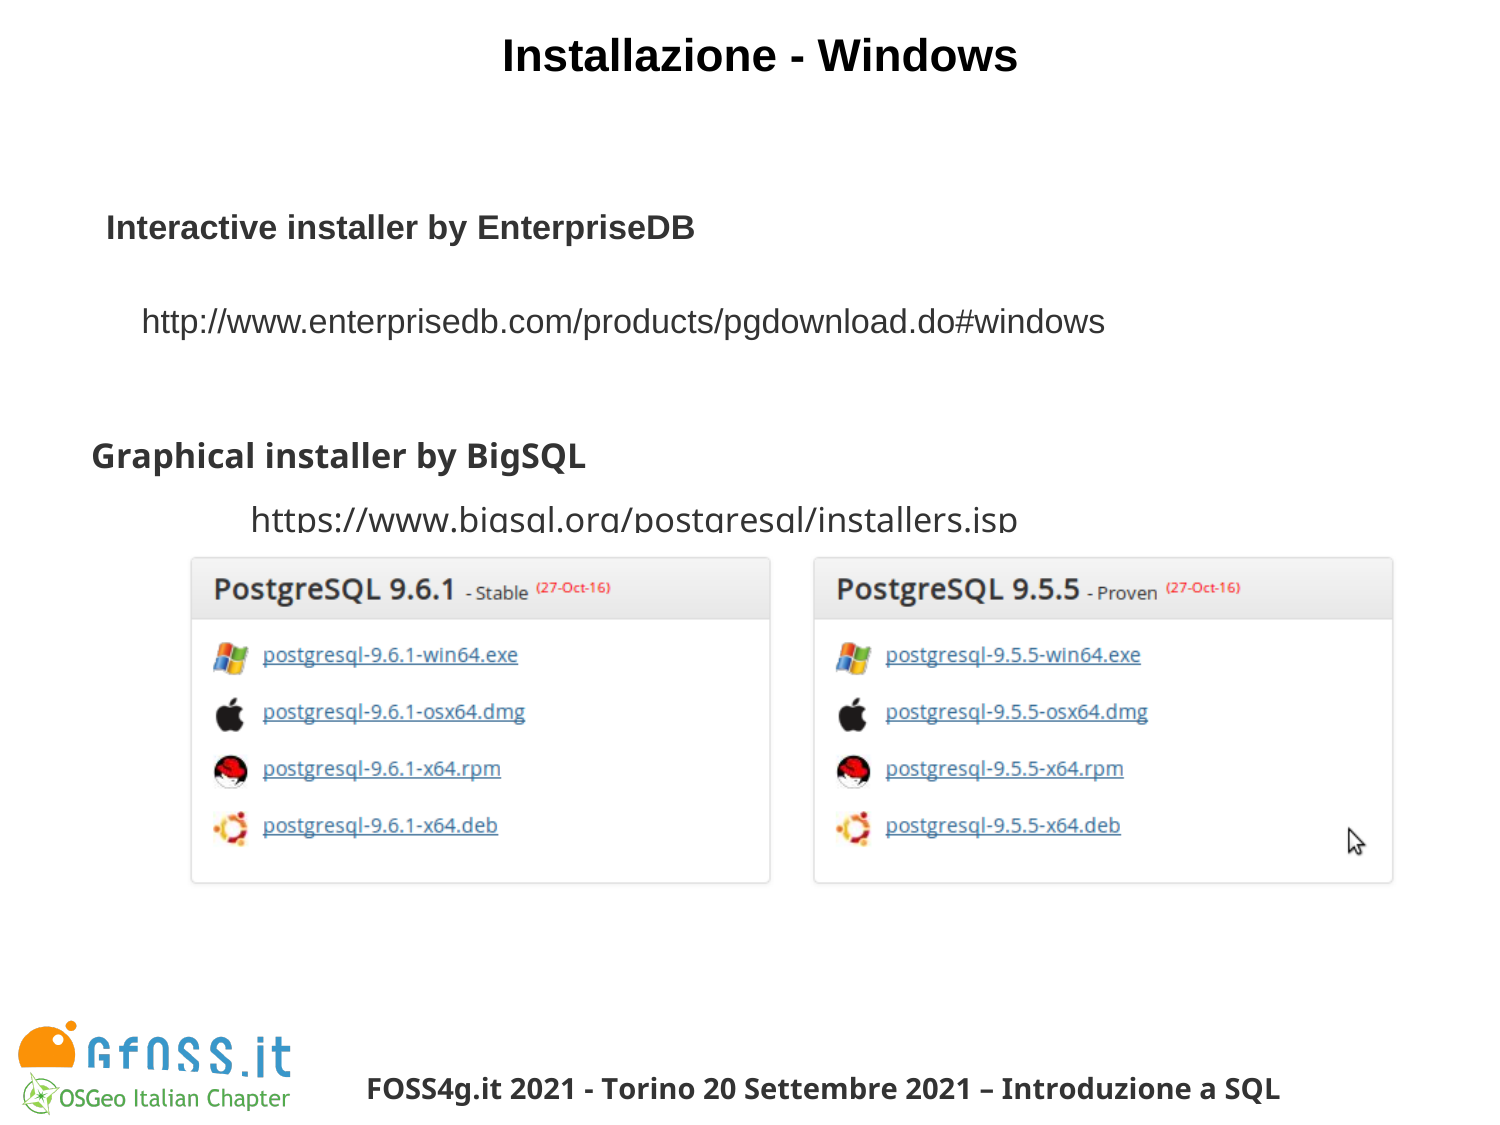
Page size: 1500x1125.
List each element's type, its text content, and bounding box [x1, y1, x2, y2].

picture [0, 1009, 308, 1125]
text_box Interactive installer by EnterpriseDB [47, 177, 937, 276]
text_box http://www.enterprisedb.com/products/pgdownload.do#windows [82, 271, 1334, 371]
picture [168, 533, 1415, 911]
text_box Graphical installer by BigSQL [32, 426, 1052, 524]
text_box https://www.bigsql.org/postgresql/installers.jsp [191, 490, 1430, 590]
title Installazione - Windows [21, 26, 1500, 82]
